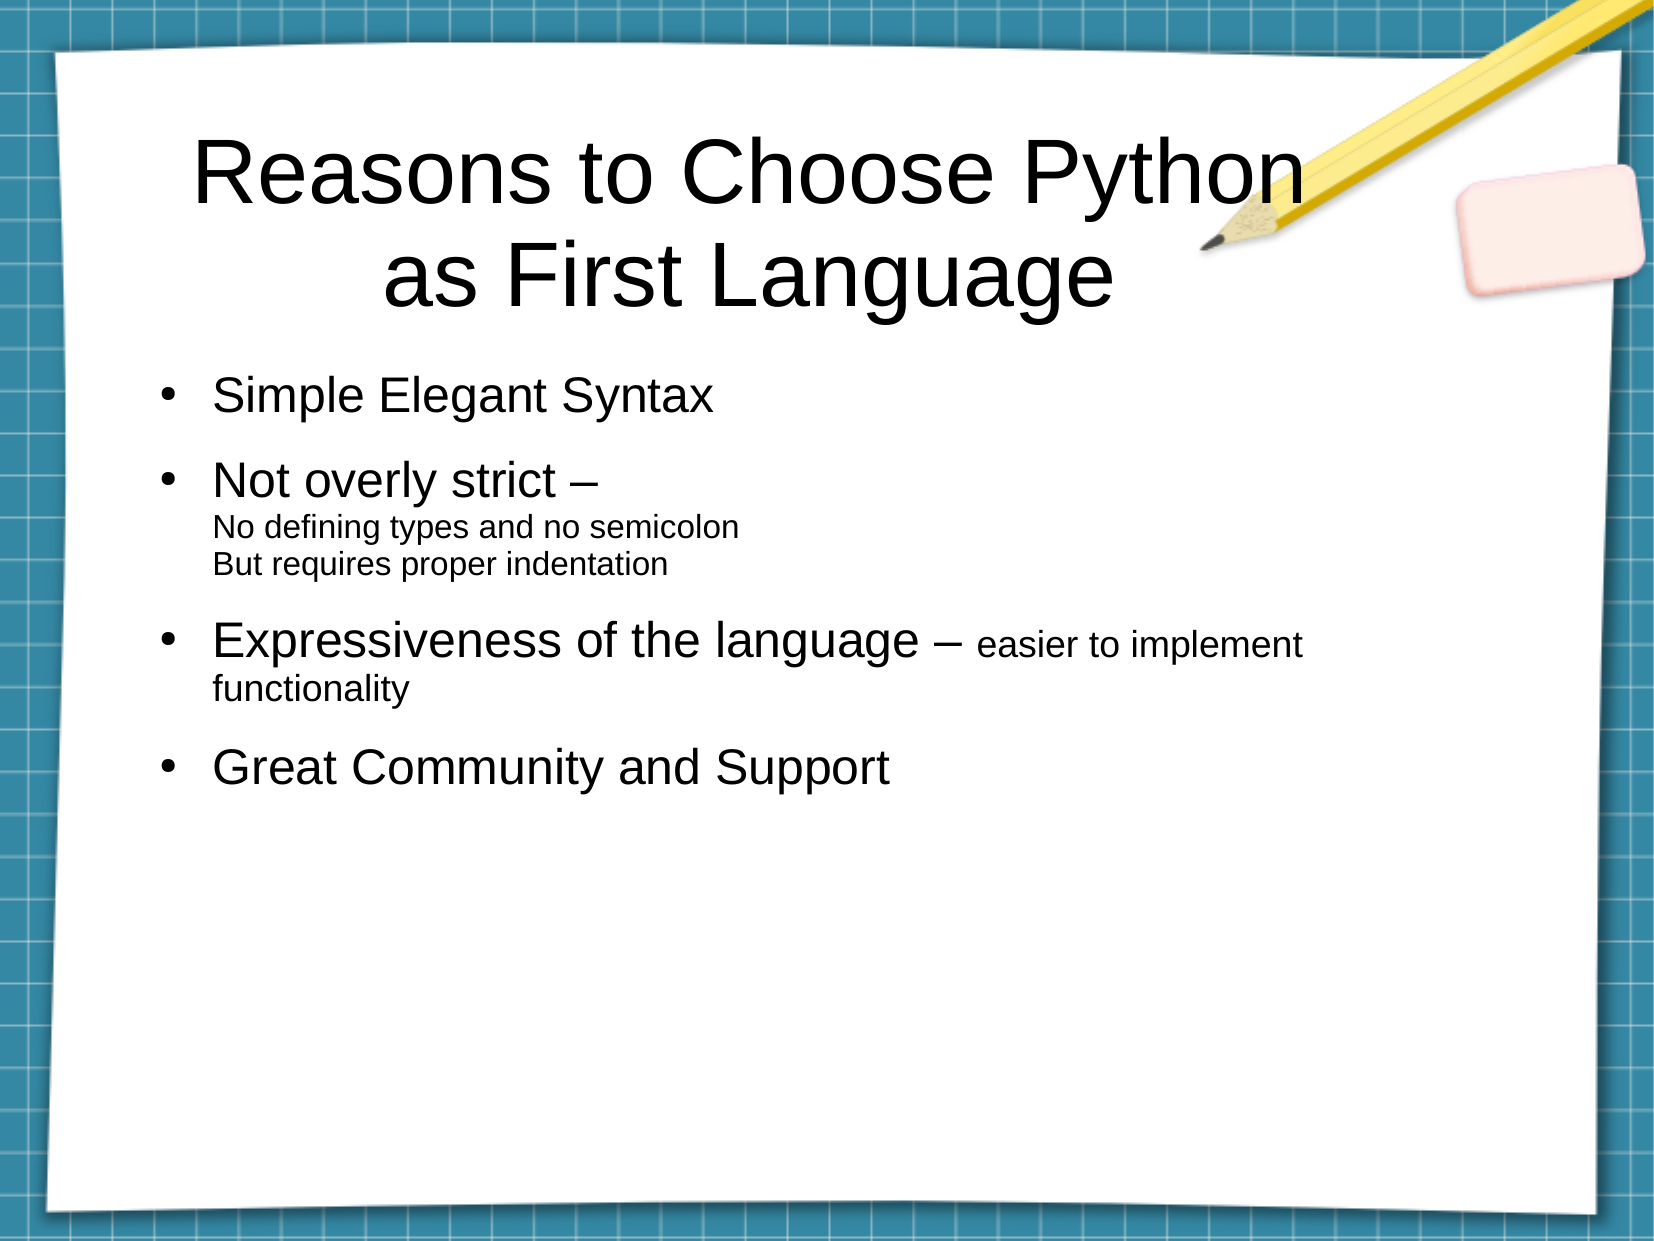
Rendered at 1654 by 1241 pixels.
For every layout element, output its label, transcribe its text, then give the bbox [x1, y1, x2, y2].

title Reasons to Choose Python as First Language [118, 94, 1382, 353]
picture [0, 0, 1654, 1241]
list Simple Elegant Syntax Not overly strict – No defining types and no semicolon But requires proper indentation Expressiveness of the language – easier to implement functionality Great Community and Support [141, 367, 1312, 1087]
